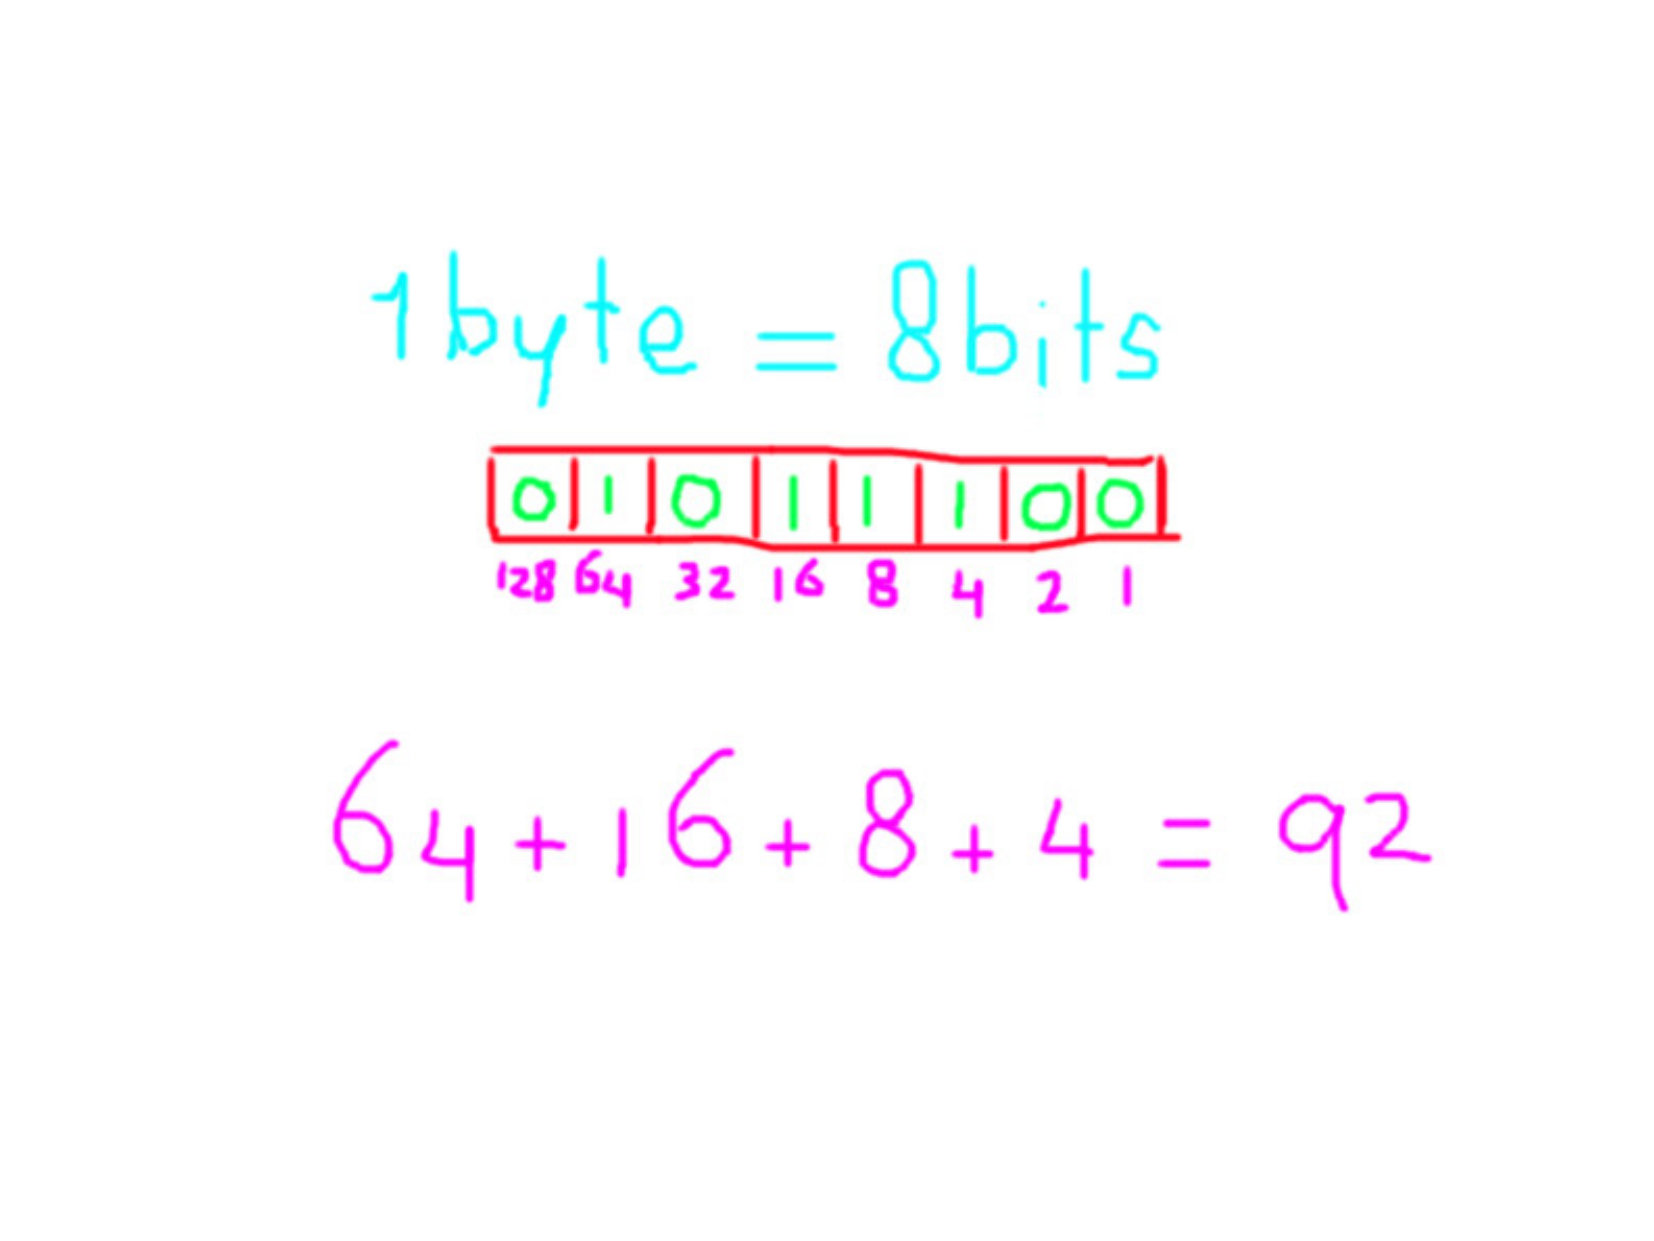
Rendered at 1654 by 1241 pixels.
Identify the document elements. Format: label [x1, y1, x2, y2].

picture [210, 181, 1545, 1016]
